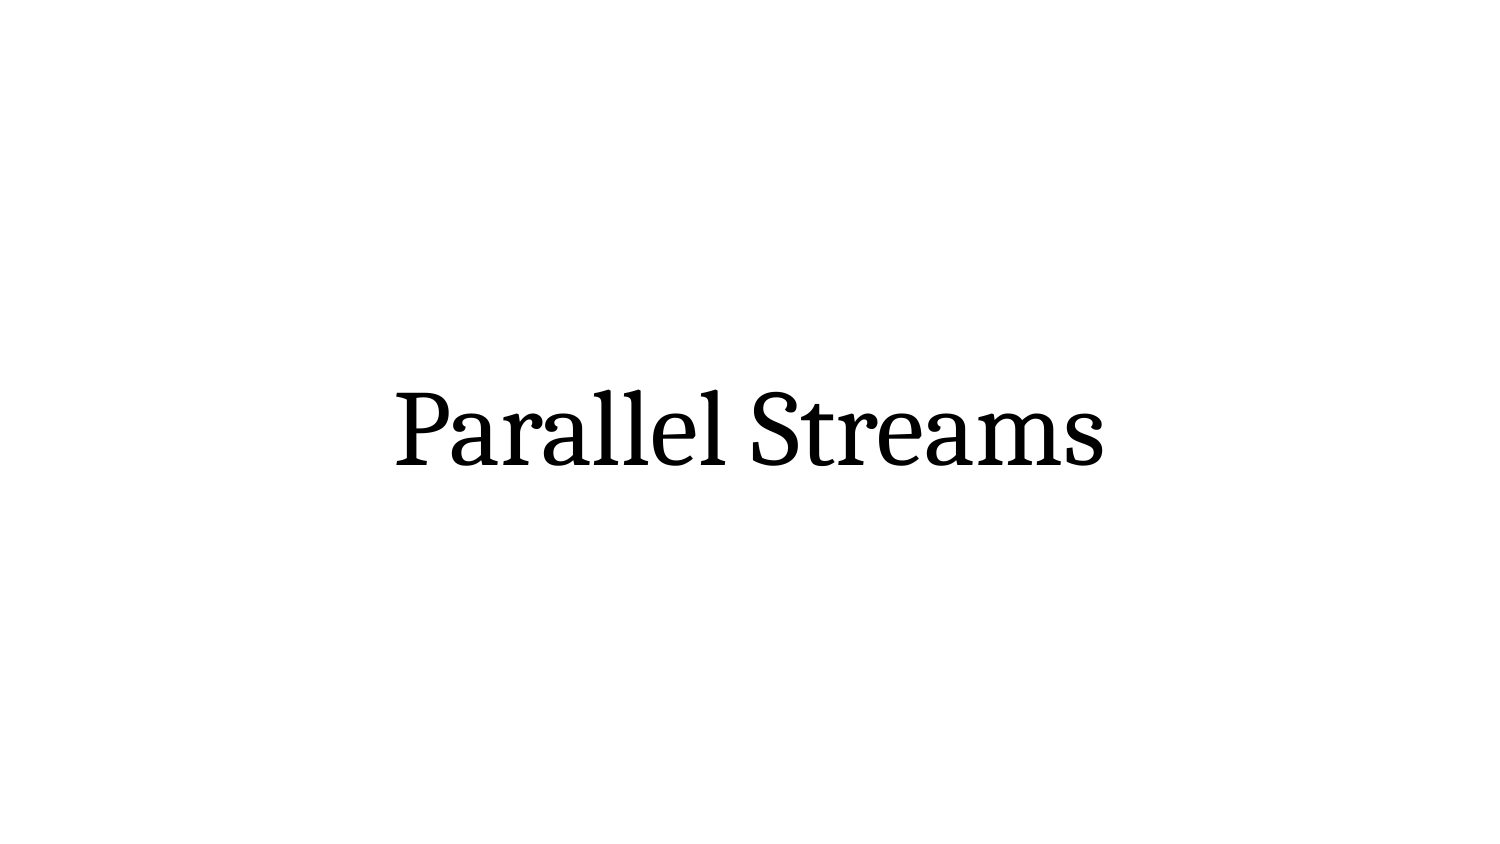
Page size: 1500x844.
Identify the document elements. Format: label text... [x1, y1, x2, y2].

title Parallel Streams [51, 352, 1449, 491]
